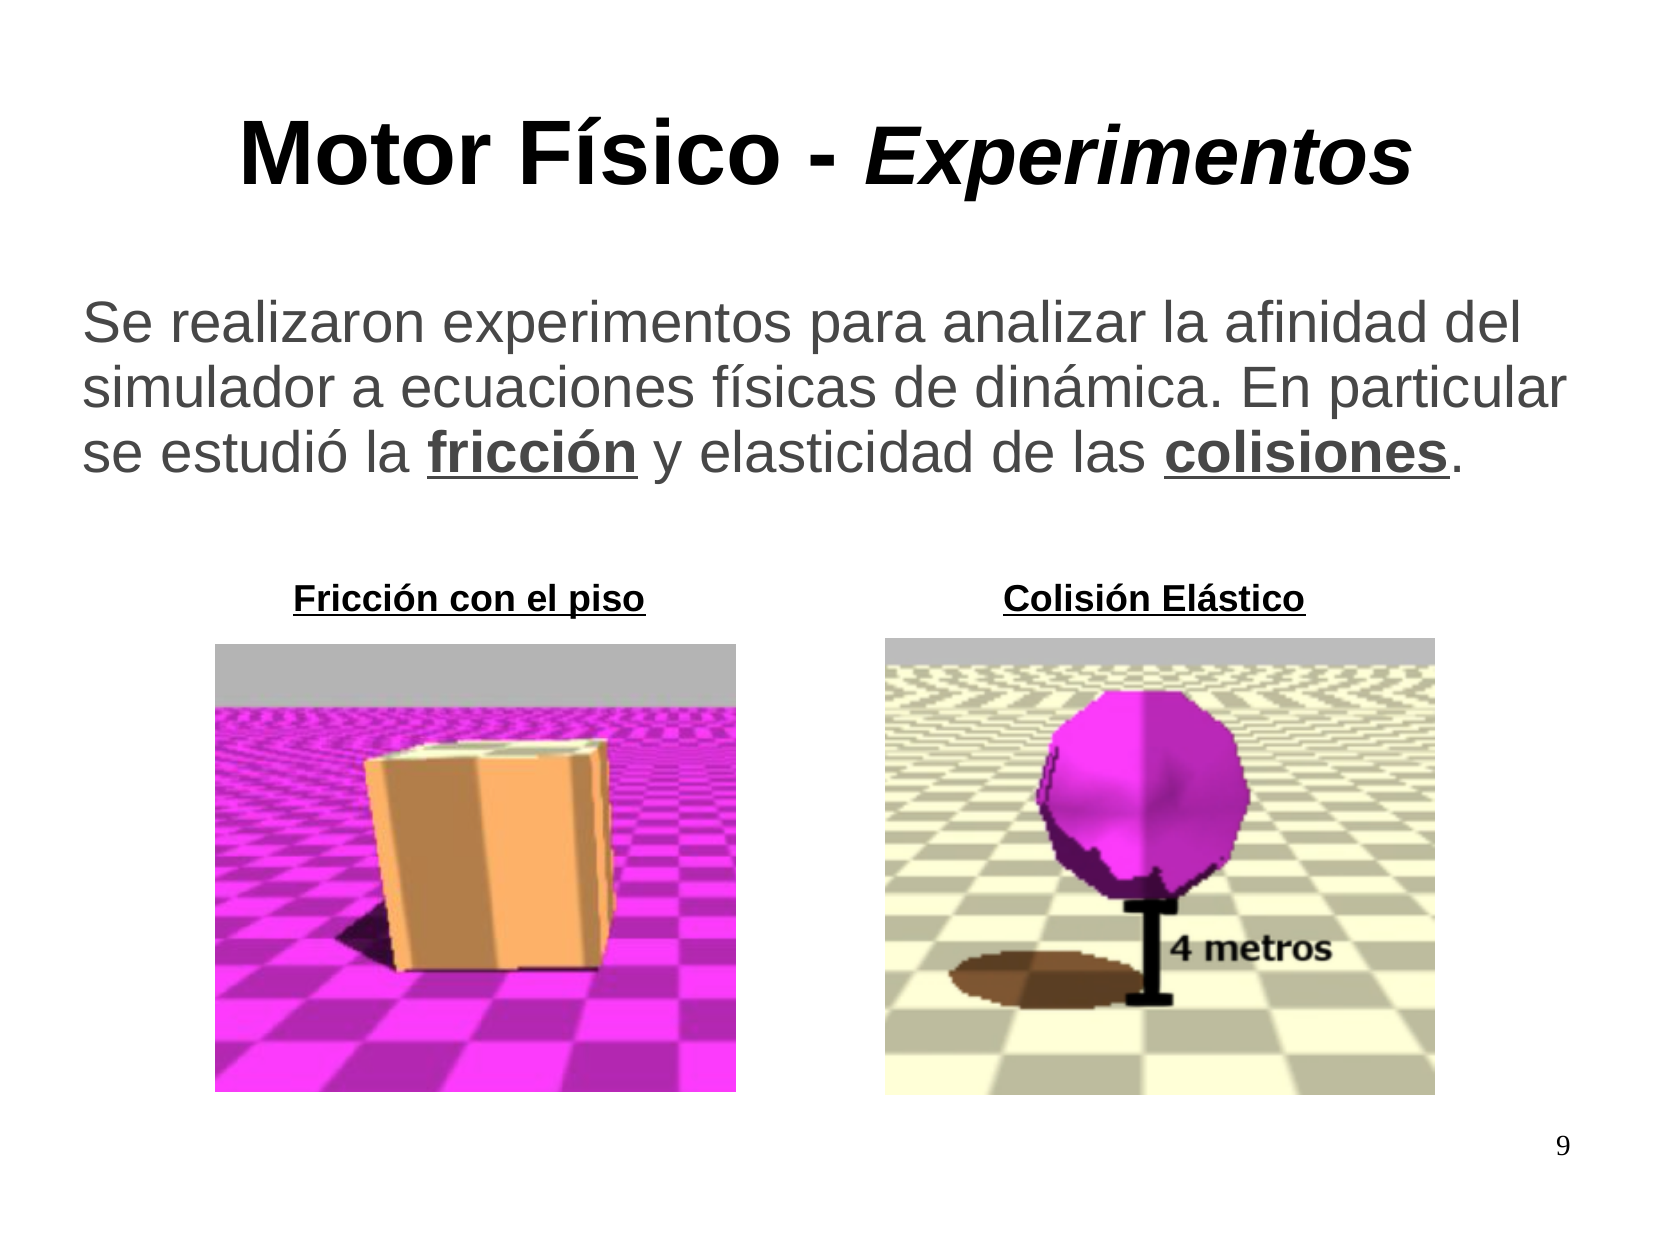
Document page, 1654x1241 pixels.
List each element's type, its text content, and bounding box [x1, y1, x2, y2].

picture [885, 638, 1435, 1096]
picture [215, 644, 736, 1092]
list Se realizaron experimentos para analizar la afinidad del simulador a ecuaciones físicas de dinámica. En particular se estudió la fricción y elasticidad de las colisiones. [82, 290, 1571, 1010]
title Motor Físico - Experimentos [82, 49, 1571, 257]
text_box Colisión Elástico [988, 570, 1321, 627]
text_box Fricción con el piso [278, 570, 661, 627]
